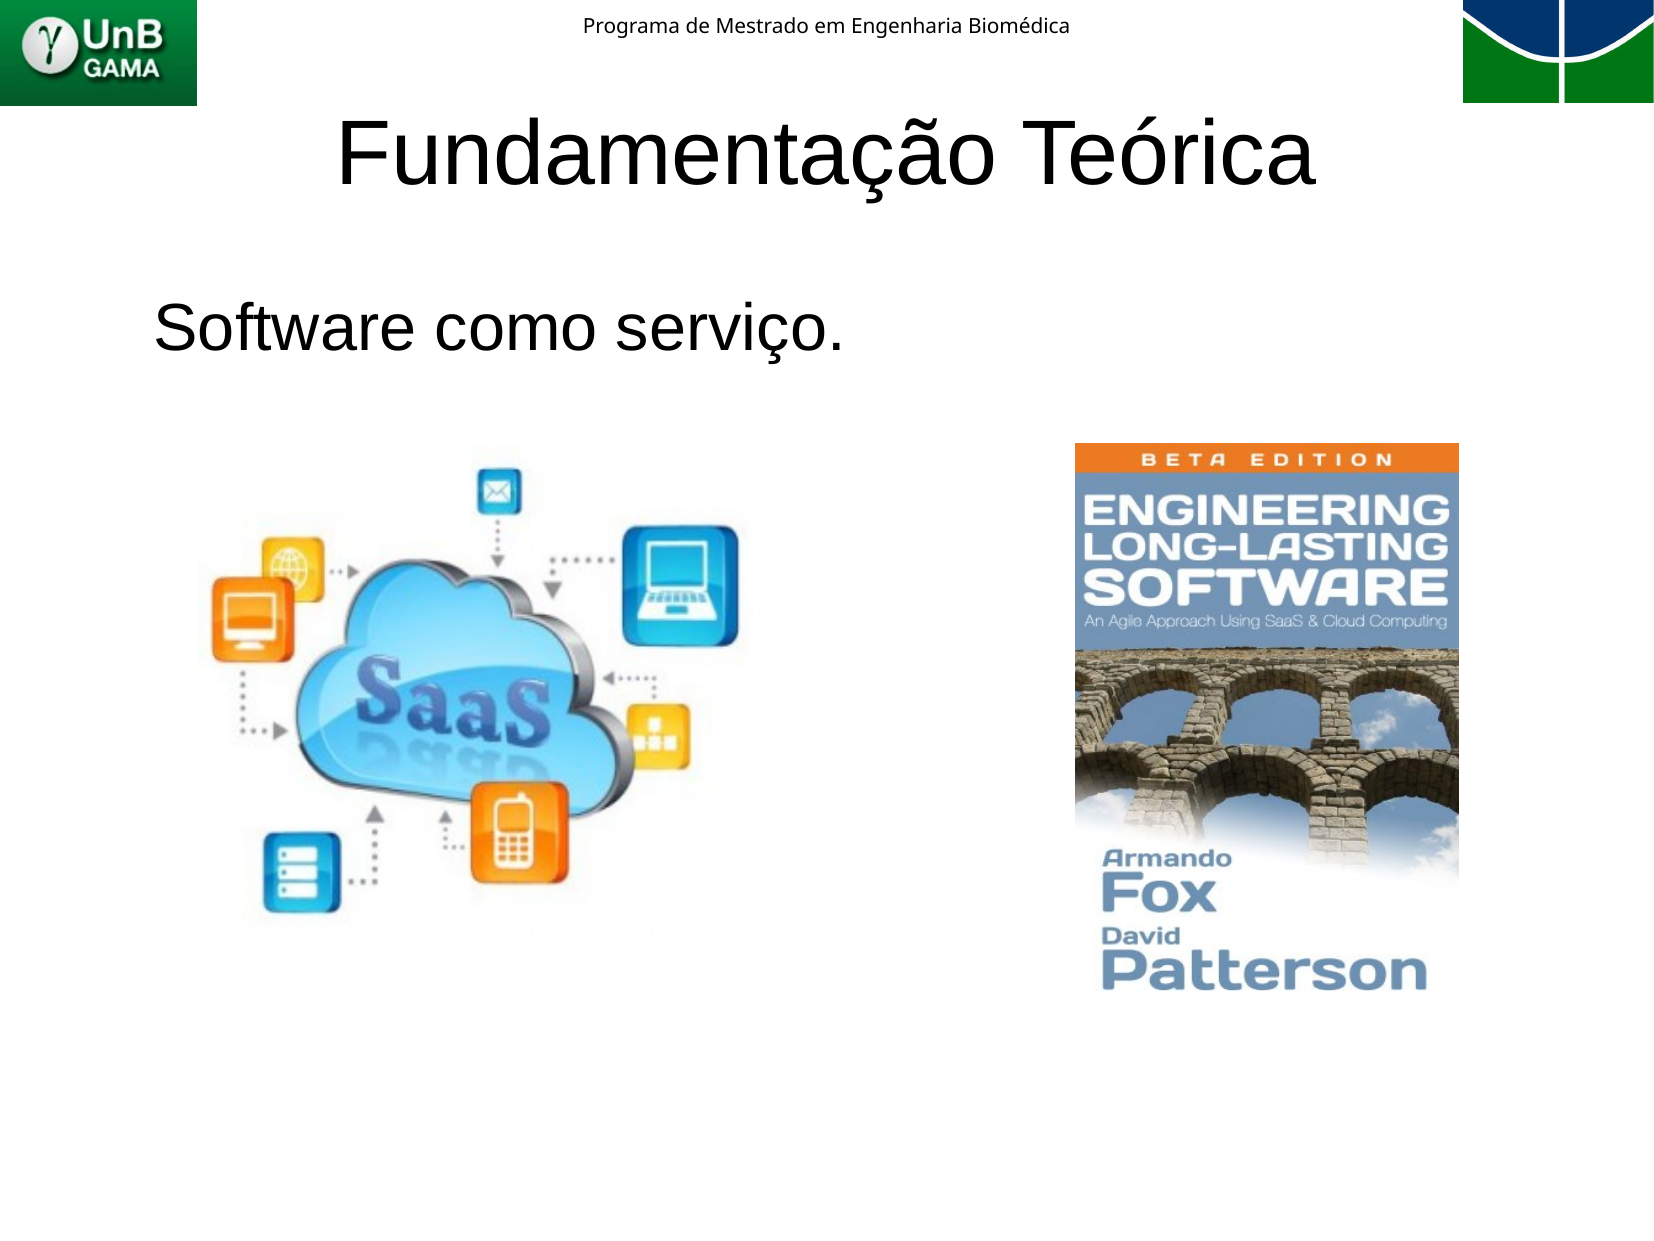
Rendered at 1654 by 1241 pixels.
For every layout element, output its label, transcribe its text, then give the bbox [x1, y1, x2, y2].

title Fundamentação Teórica [82, 49, 1571, 257]
picture [1075, 443, 1459, 1013]
picture [1463, 0, 1654, 103]
picture [198, 446, 767, 965]
picture [0, 0, 197, 106]
list Software como serviço. [82, 290, 1571, 1010]
